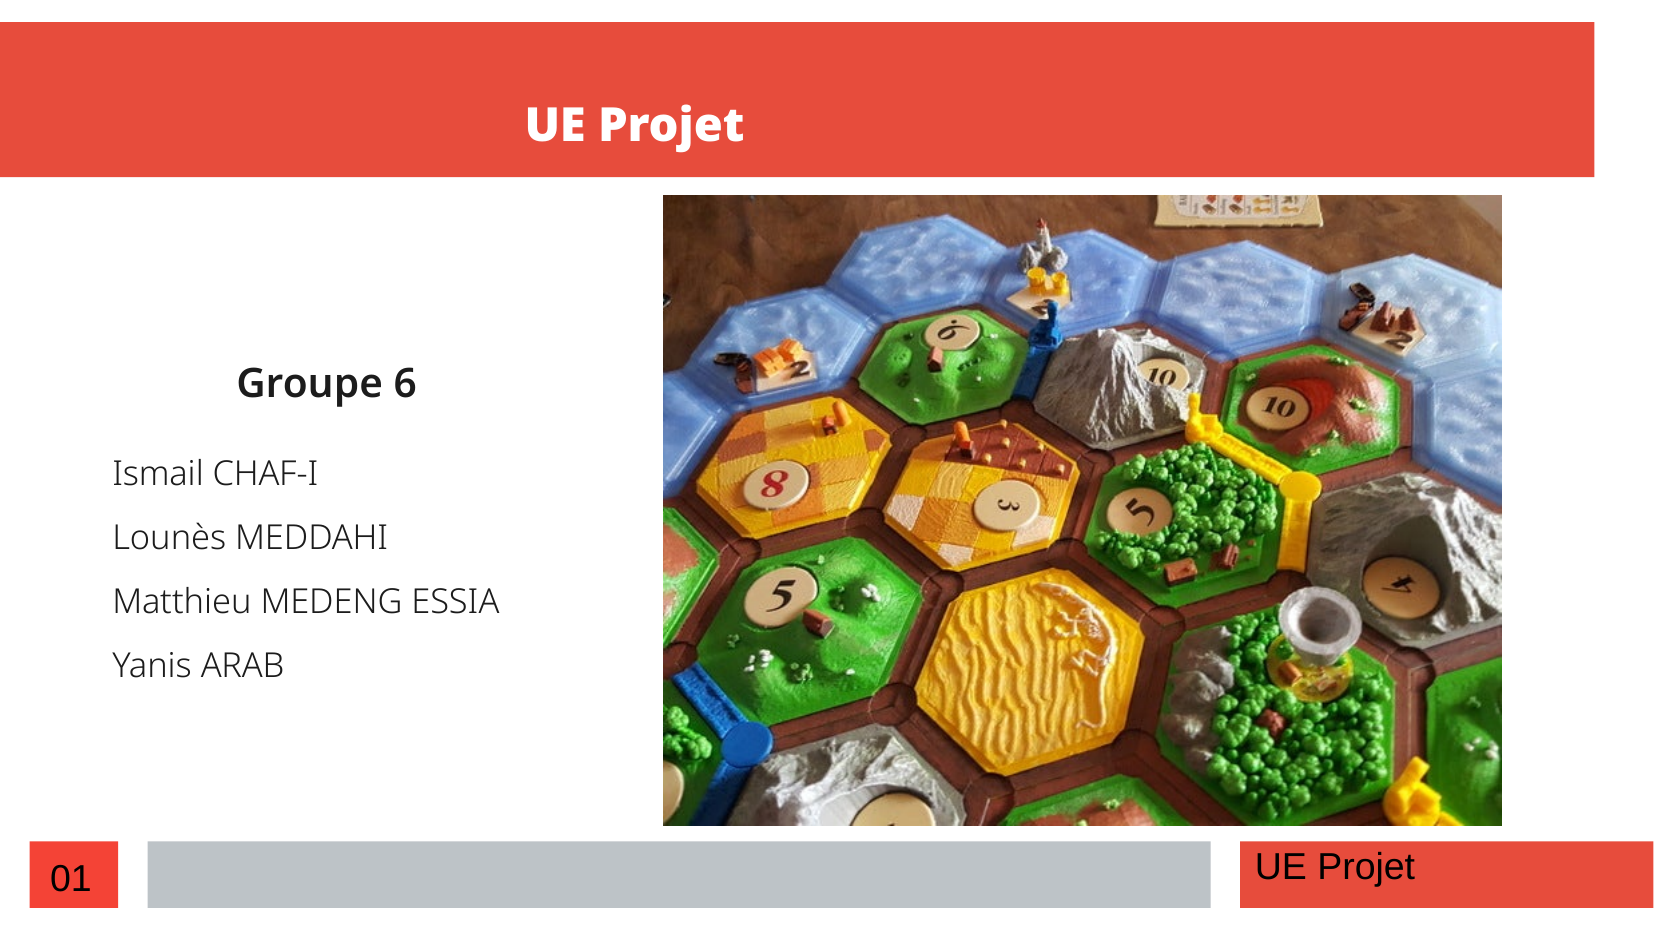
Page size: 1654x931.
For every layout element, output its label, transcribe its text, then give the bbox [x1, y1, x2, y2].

text_box UE Projet [1240, 838, 1489, 896]
title UE Projet [59, 44, 1595, 156]
picture [663, 195, 1502, 826]
list Groupe 6 [236, 354, 663, 448]
text_box 01 [35, 850, 119, 908]
list Ismail CHAF-I Lounès MEDDAHI Matthieu MEDENG ESSIA Yanis ARAB [65, 448, 663, 707]
